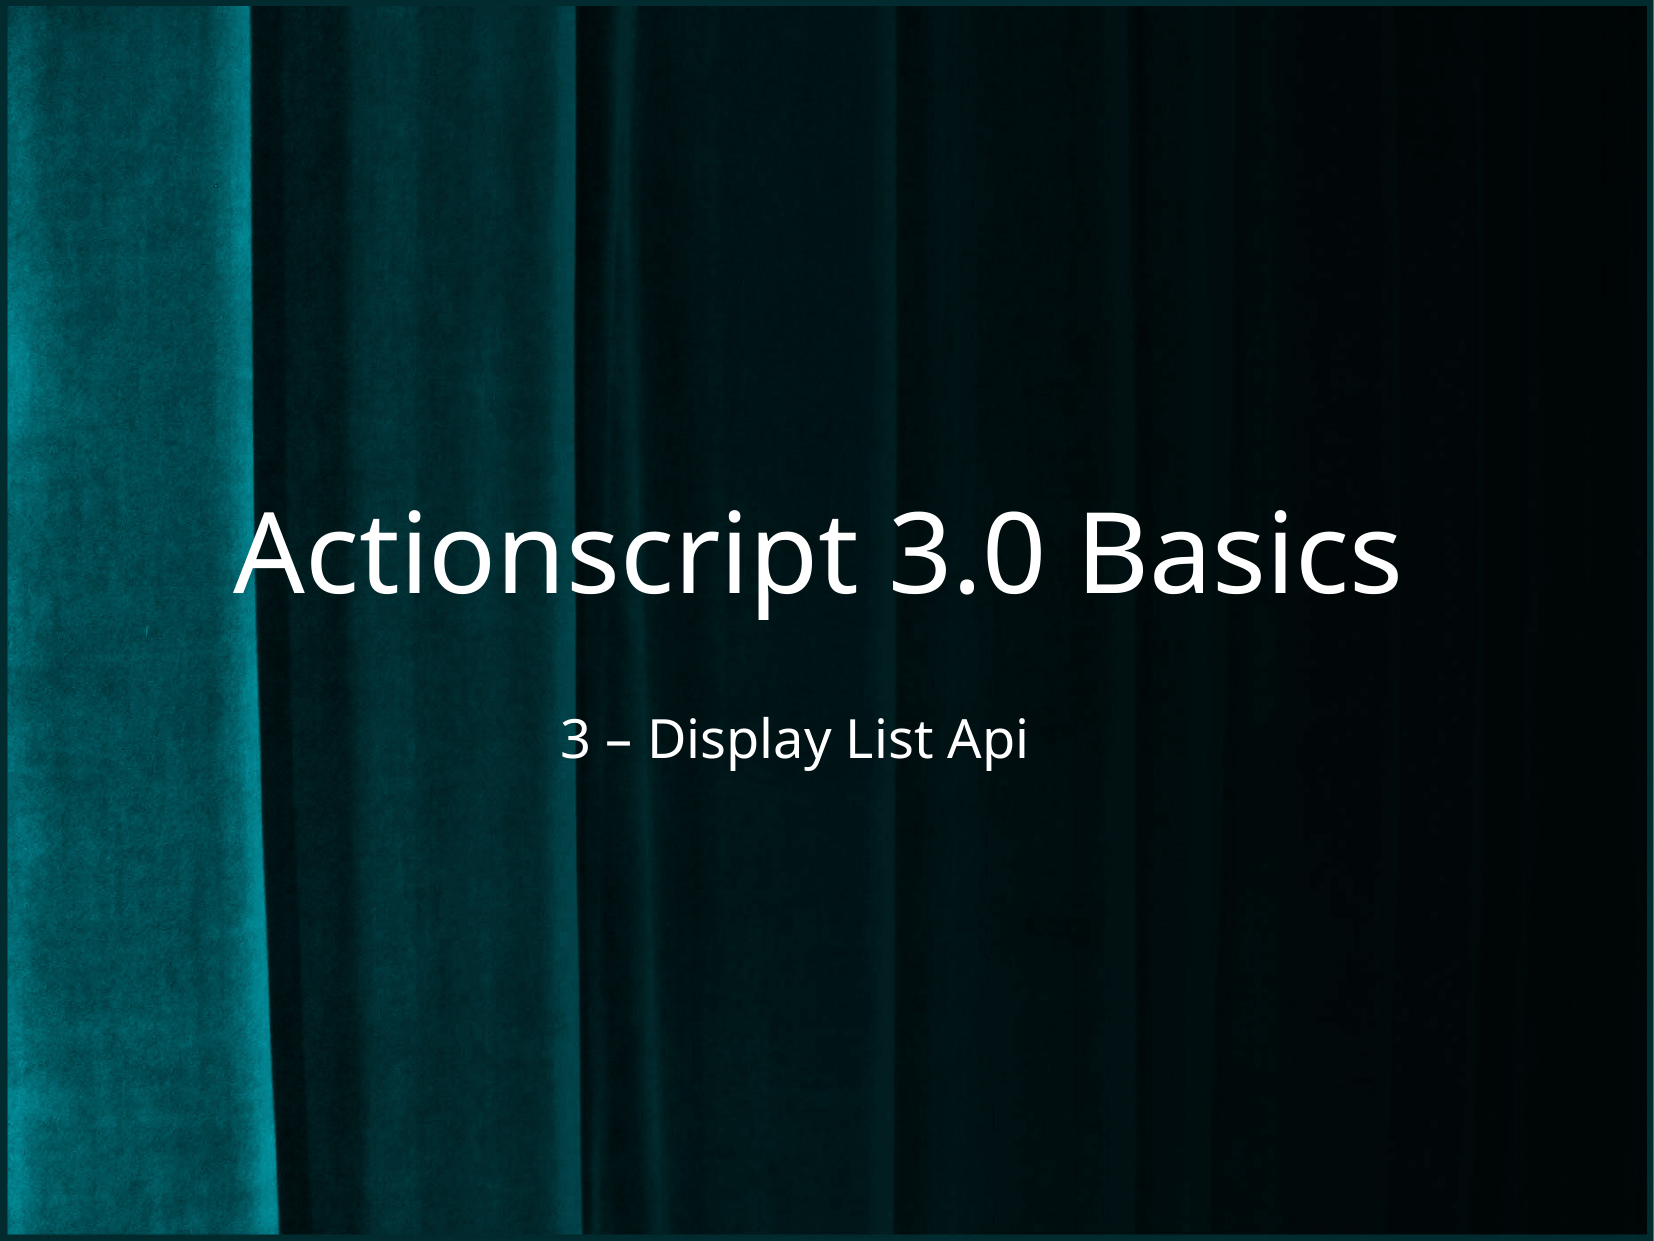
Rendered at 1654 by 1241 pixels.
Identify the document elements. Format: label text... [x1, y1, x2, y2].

picture [0, 0, 1654, 1241]
title Actionscript 3.0 Basics [75, 446, 1564, 654]
title 3 – Display List Api [51, 633, 1540, 841]
